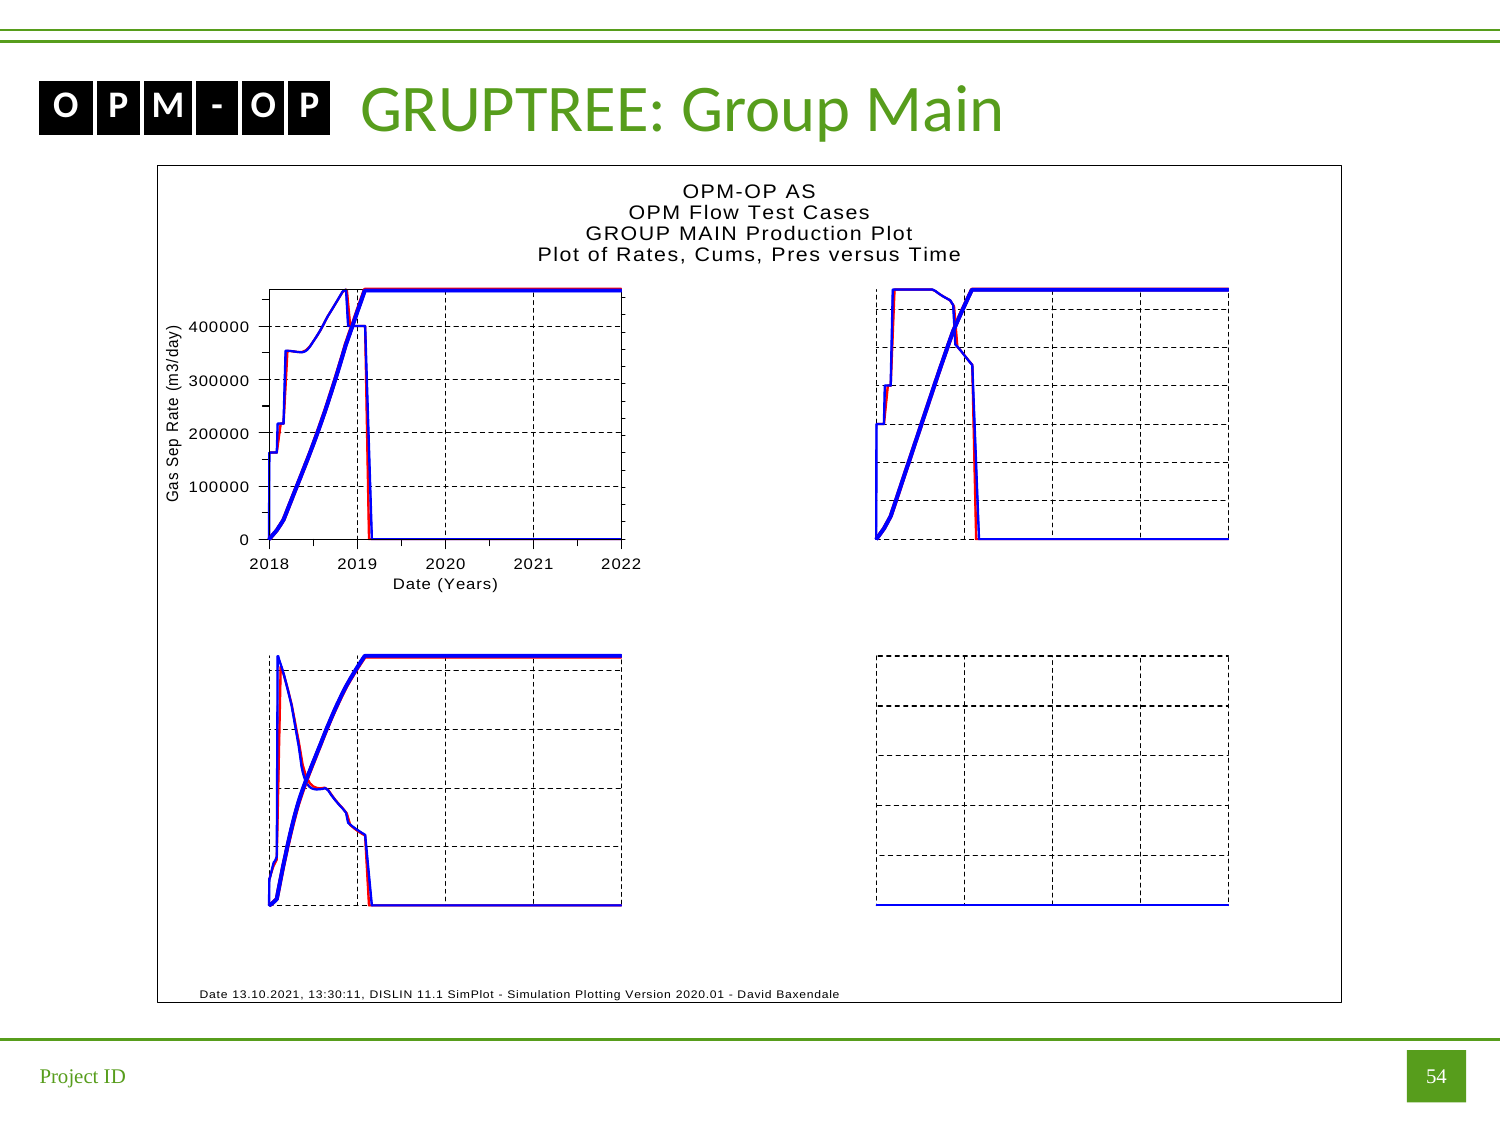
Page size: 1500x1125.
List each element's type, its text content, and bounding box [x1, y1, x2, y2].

picture [157, 165, 1343, 1004]
title GRUPTREE: Group Main [360, 77, 1425, 153]
